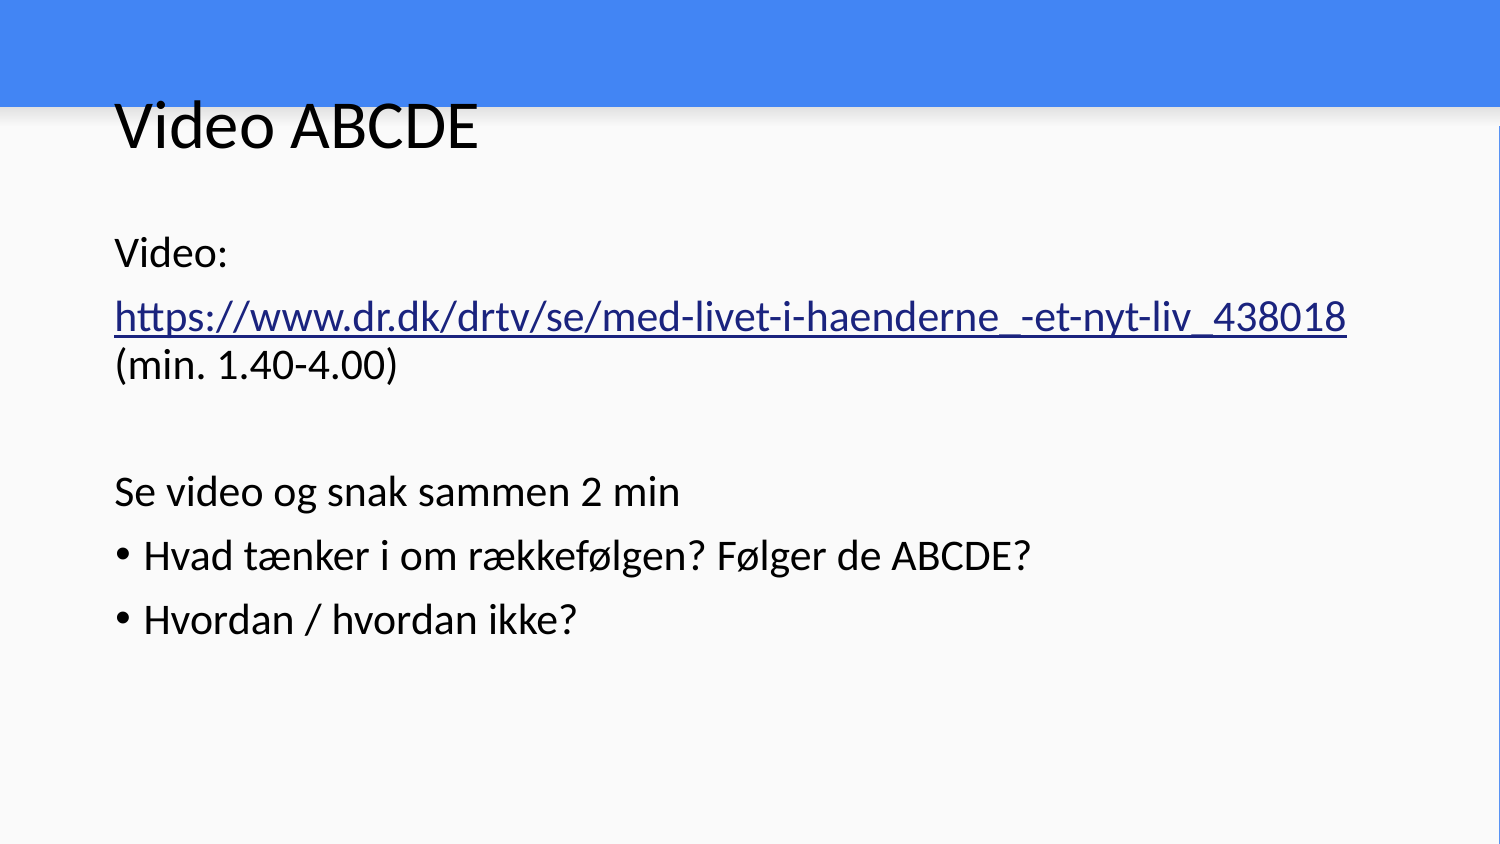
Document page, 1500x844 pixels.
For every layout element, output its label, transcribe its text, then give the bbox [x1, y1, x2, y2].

text_box Video: https://www.dr.dk/drtv/se/med-livet-i-haenderne_-et-nyt-liv_438018 (min. 1.40-4.00) Se video og snak sammen 2 min Hvad tænker i om rækkefølgen? Følger de ABCDE? Hvordan / hvordan ikke? [103, 224, 1397, 760]
text_box Video ABCDE [103, 44, 1397, 208]
